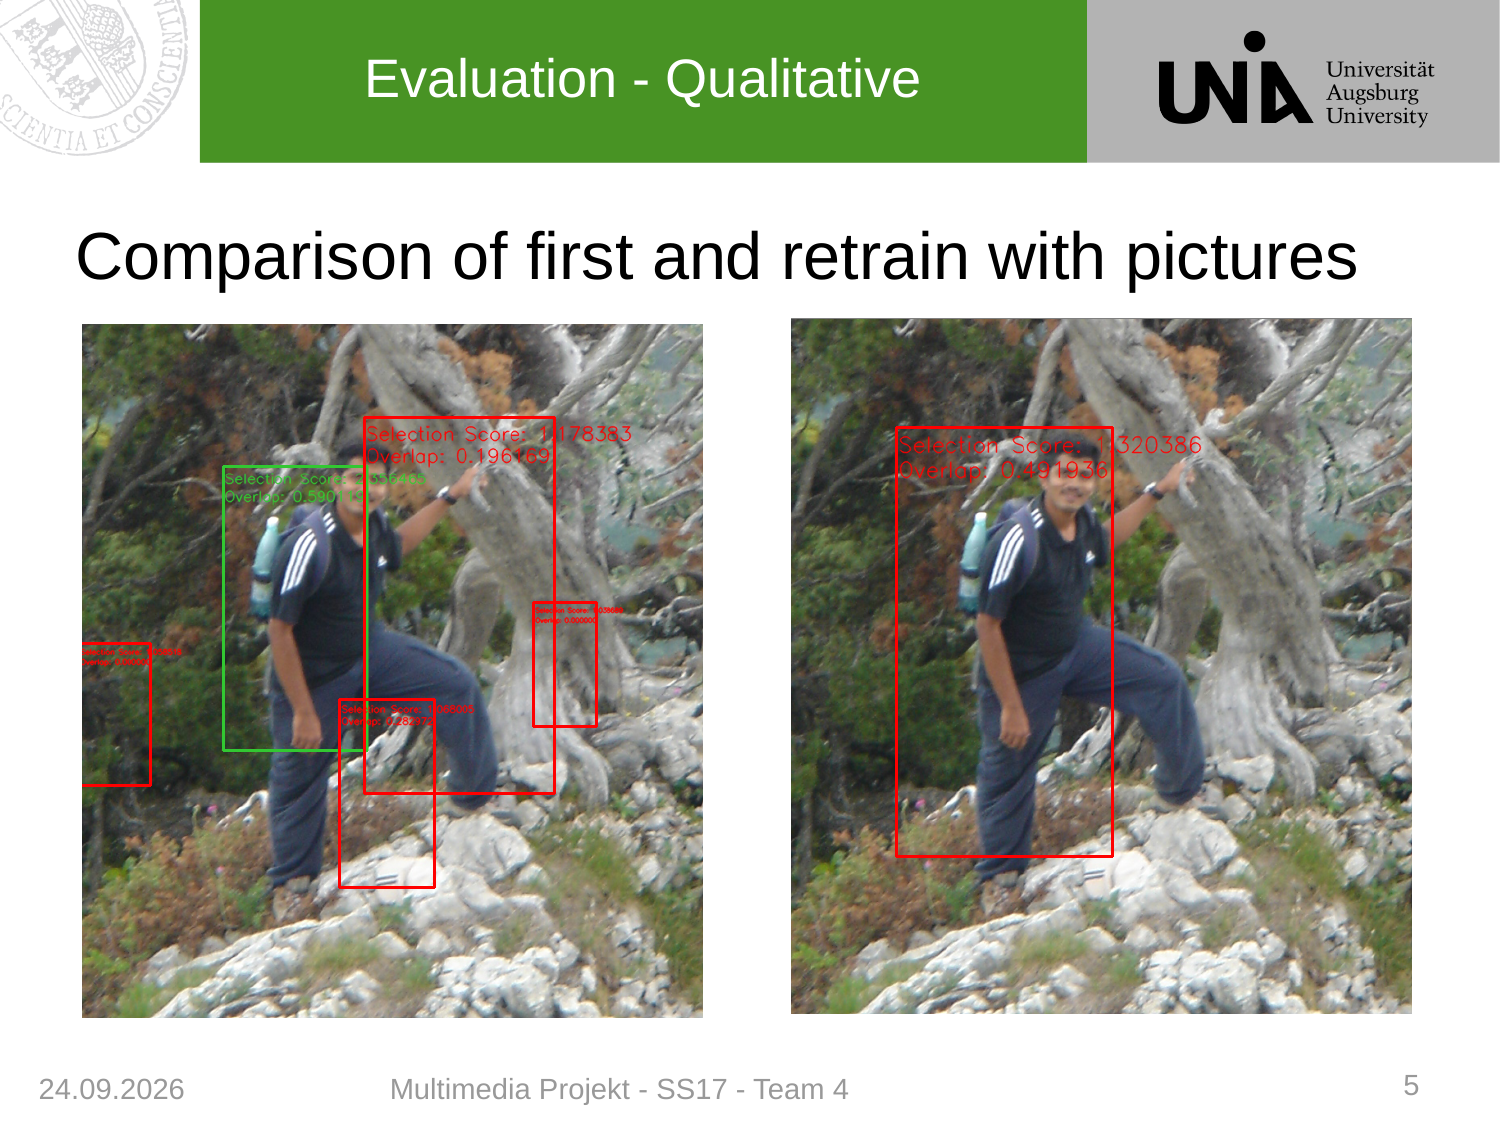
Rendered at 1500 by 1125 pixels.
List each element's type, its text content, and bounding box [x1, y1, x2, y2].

text_box 17.07.2017 [11, 1062, 213, 1115]
title Evaluation - Qualitative [199, 35, 1087, 163]
text_box Multimedia Projekt - SS17 - Team 4 [271, 1062, 969, 1115]
list Comparison of first and retrain with pictures [75, 212, 1426, 1006]
picture [791, 318, 1412, 1014]
picture [82, 324, 703, 1019]
text_box [1346, 1058, 1477, 1110]
